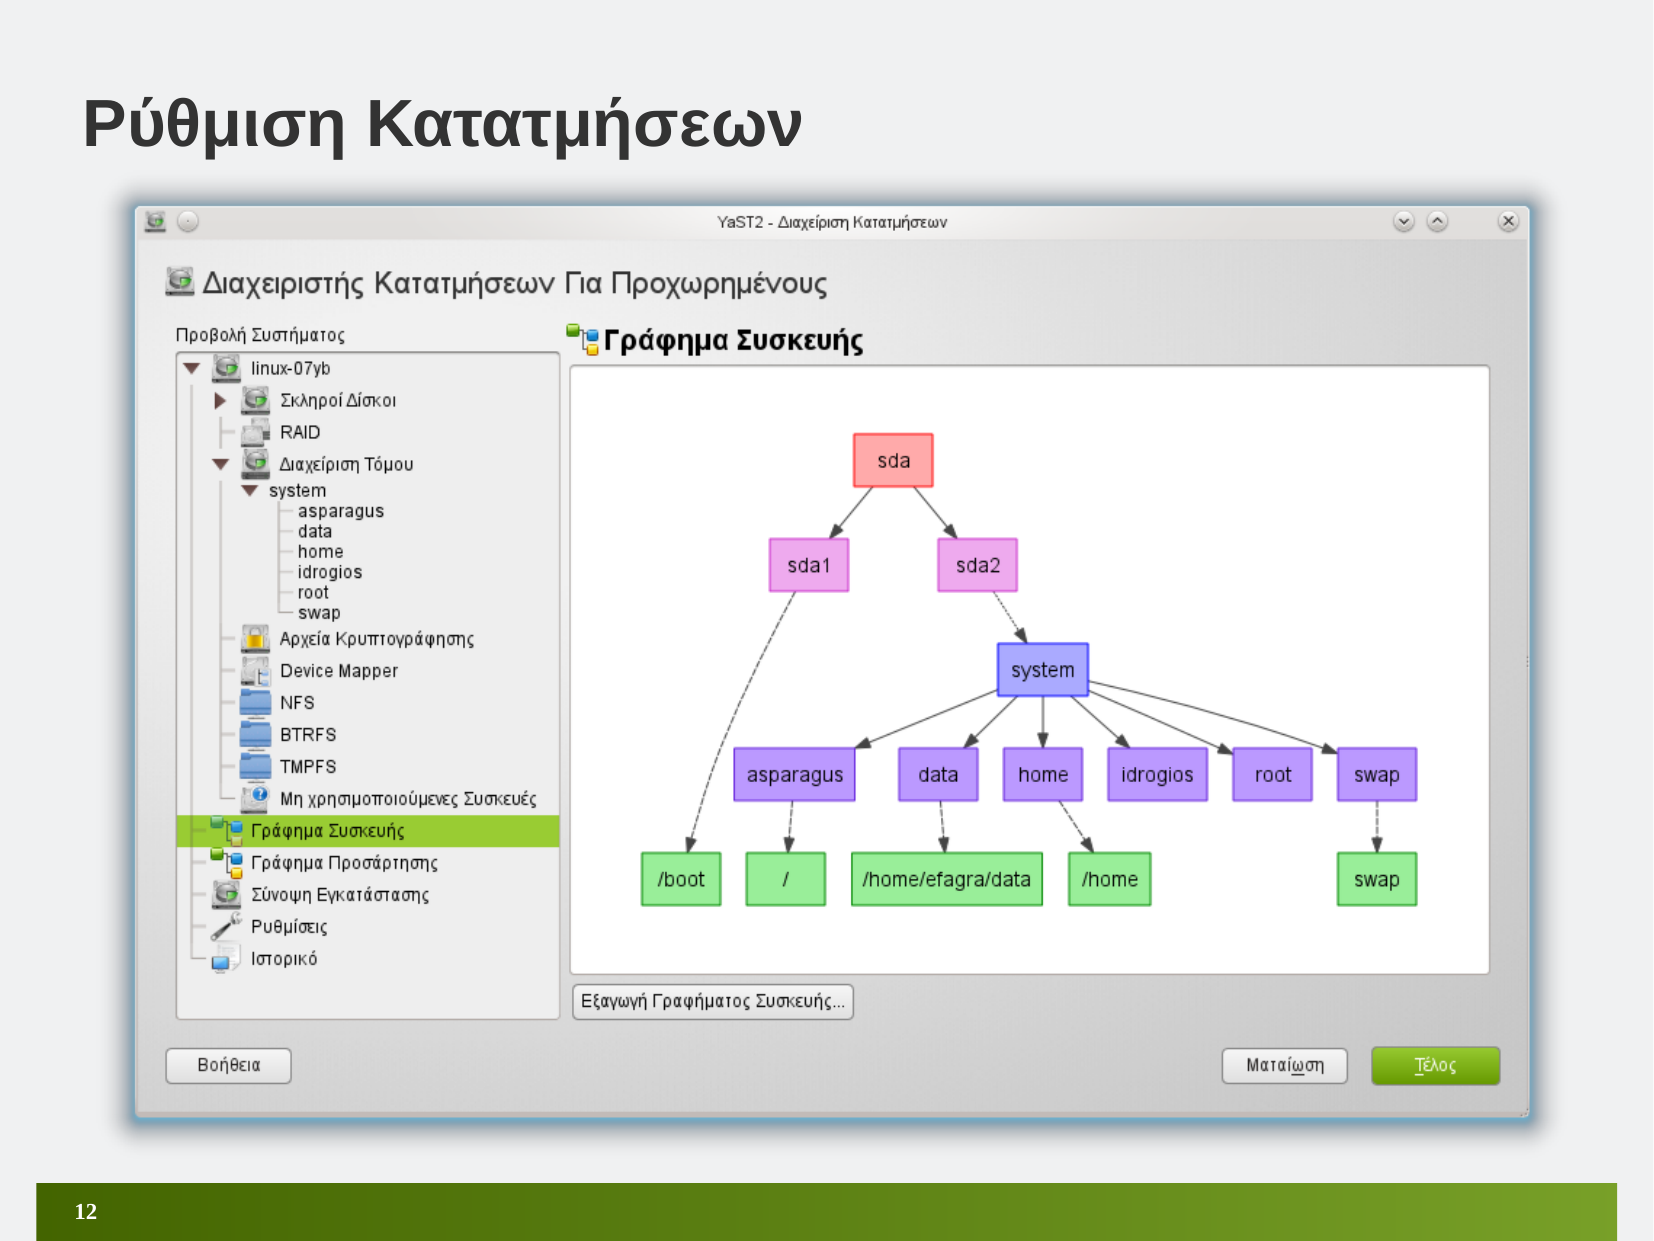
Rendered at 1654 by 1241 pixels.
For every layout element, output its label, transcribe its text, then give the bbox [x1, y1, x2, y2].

title Ρύθμιση Κατατμήσεων [82, 49, 1571, 148]
picture [0, 0, 1654, 1241]
